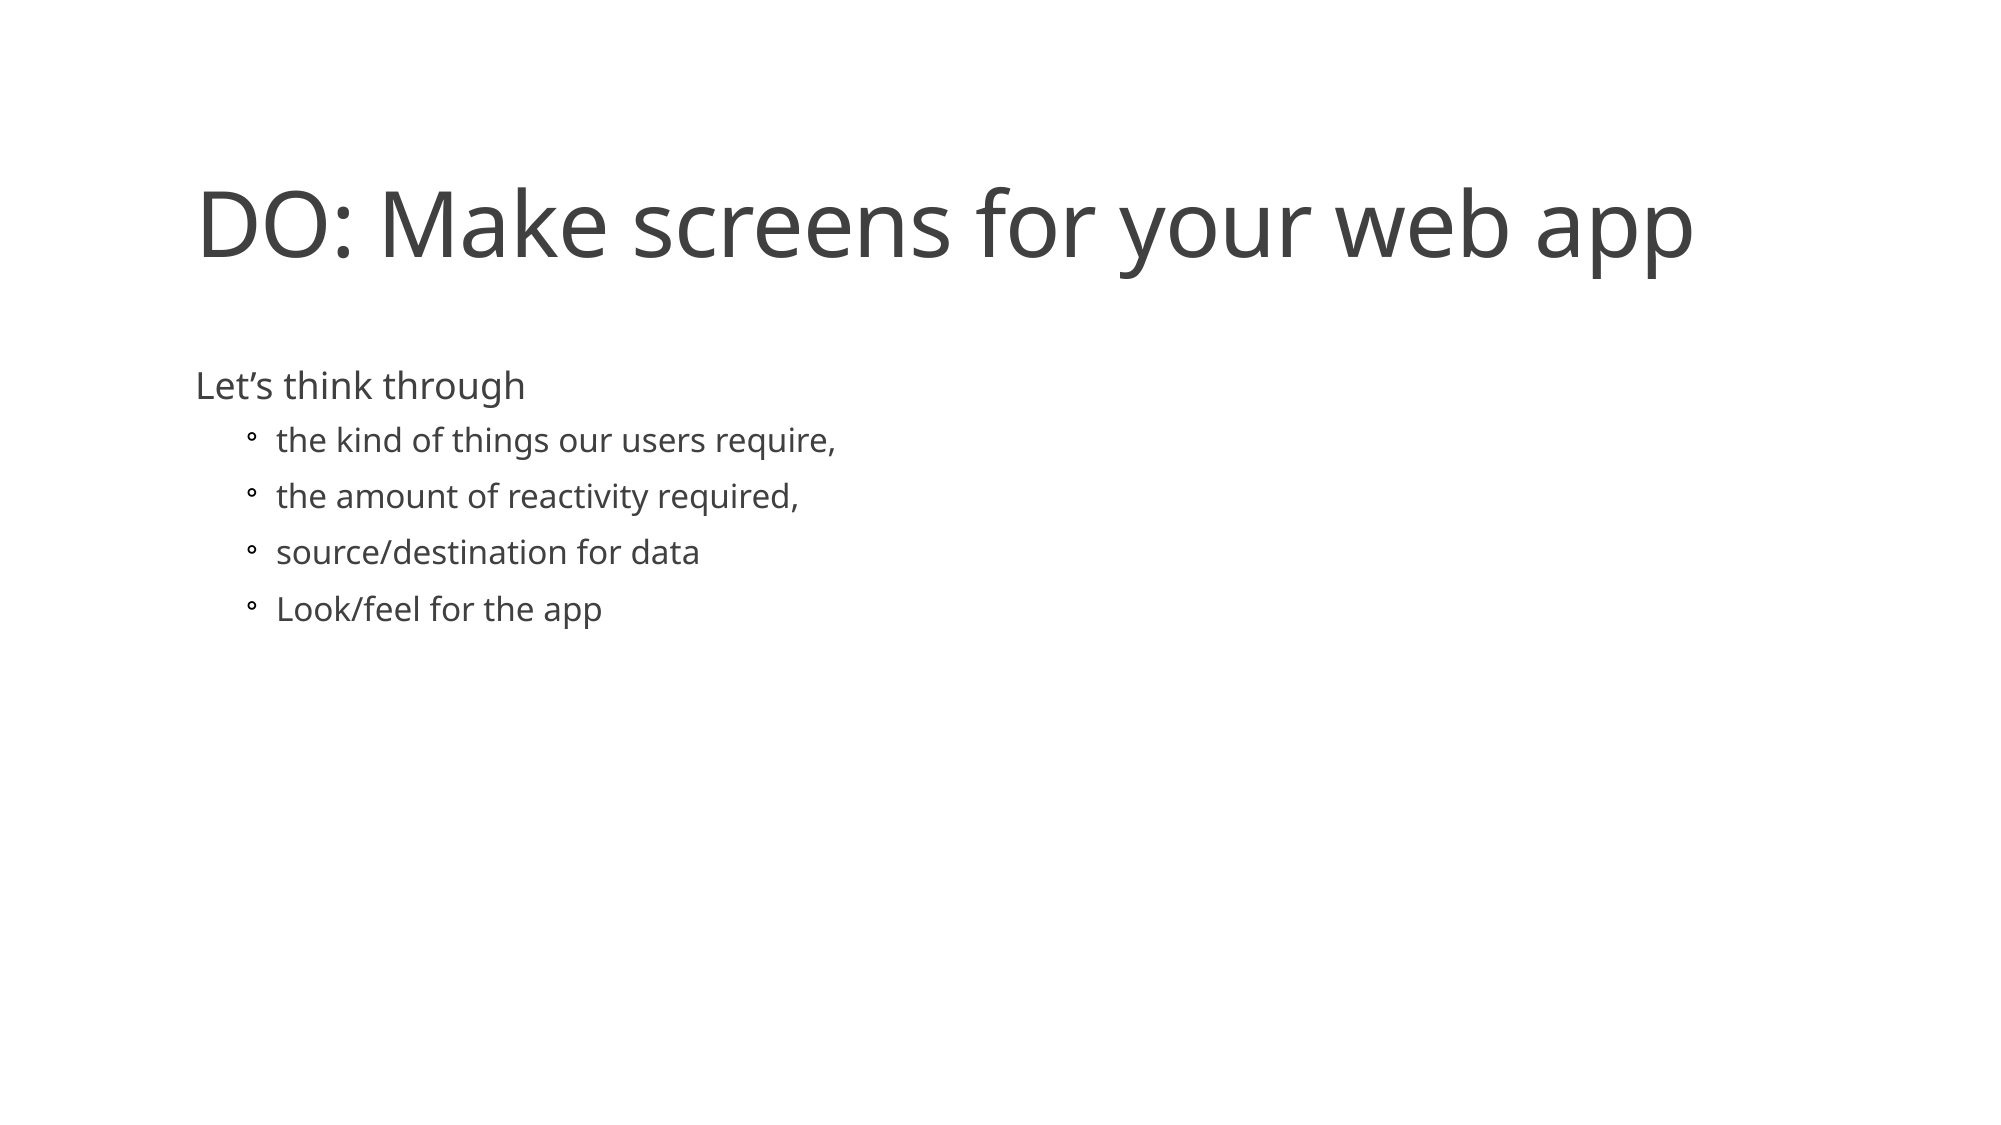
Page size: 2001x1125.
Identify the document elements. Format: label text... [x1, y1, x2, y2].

list Let’s think through the kind of things our users require, the amount of reactivity required, source/destination for data Look/feel for the app [180, 345, 1831, 963]
title DO: Make screens for your web app [180, 47, 1831, 286]
